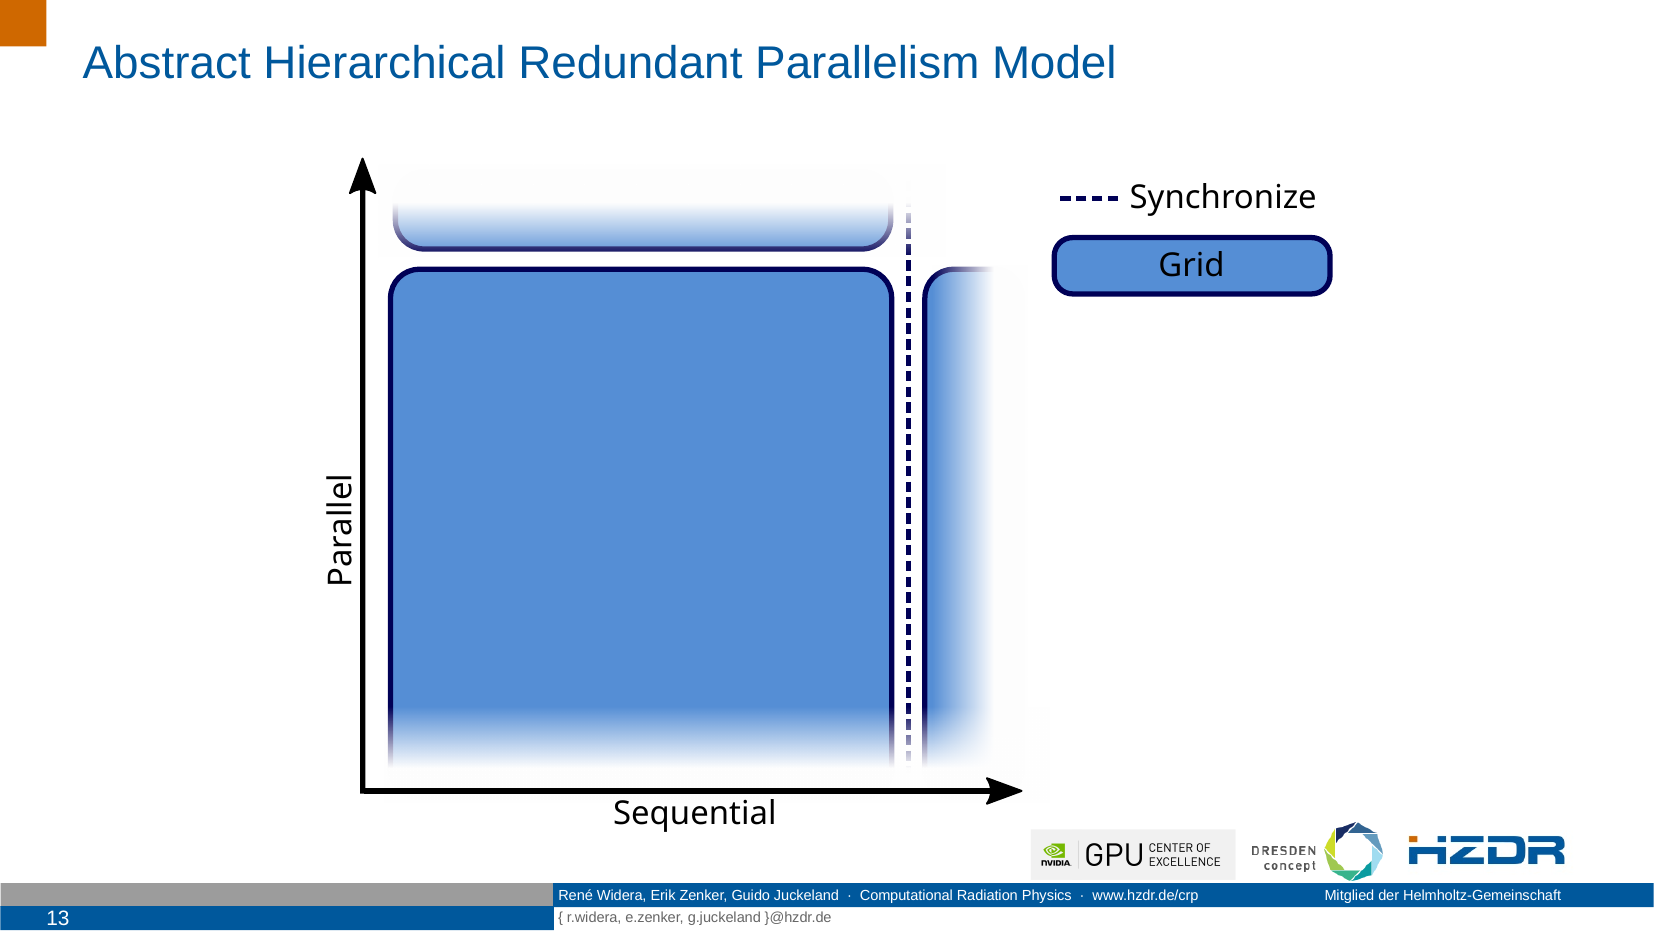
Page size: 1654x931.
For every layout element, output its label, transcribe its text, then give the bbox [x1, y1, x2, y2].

picture [320, 157, 1383, 894]
picture [1386, 819, 1582, 881]
title Abstract Hierarchical Redundant Parallelism Model [82, 36, 1571, 143]
